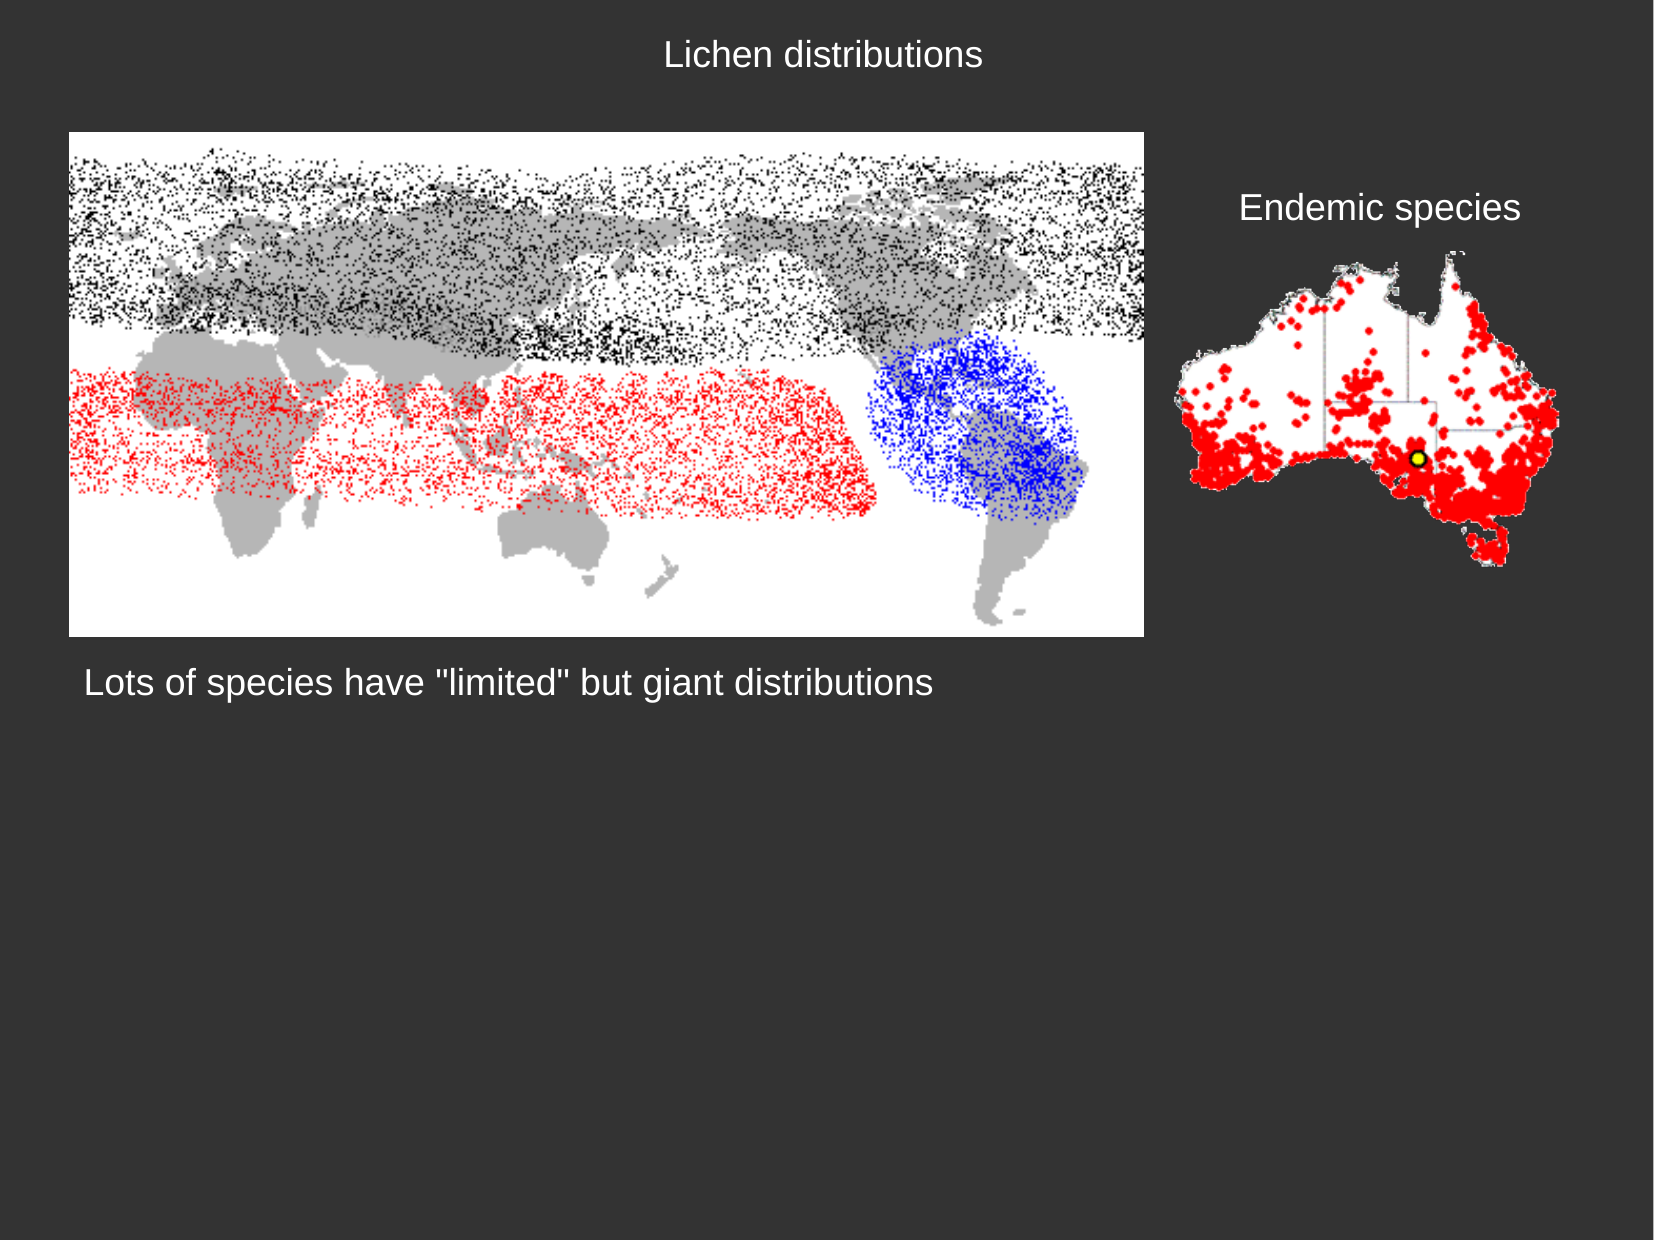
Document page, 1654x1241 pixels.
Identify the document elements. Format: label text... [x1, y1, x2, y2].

text_box Endemic species [1223, 179, 1571, 237]
picture [69, 132, 1144, 637]
text_box Lichen distributions [79, 26, 1568, 83]
picture [1171, 251, 1563, 572]
text_box Lots of species have "limited" but giant distributions [68, 654, 1146, 711]
